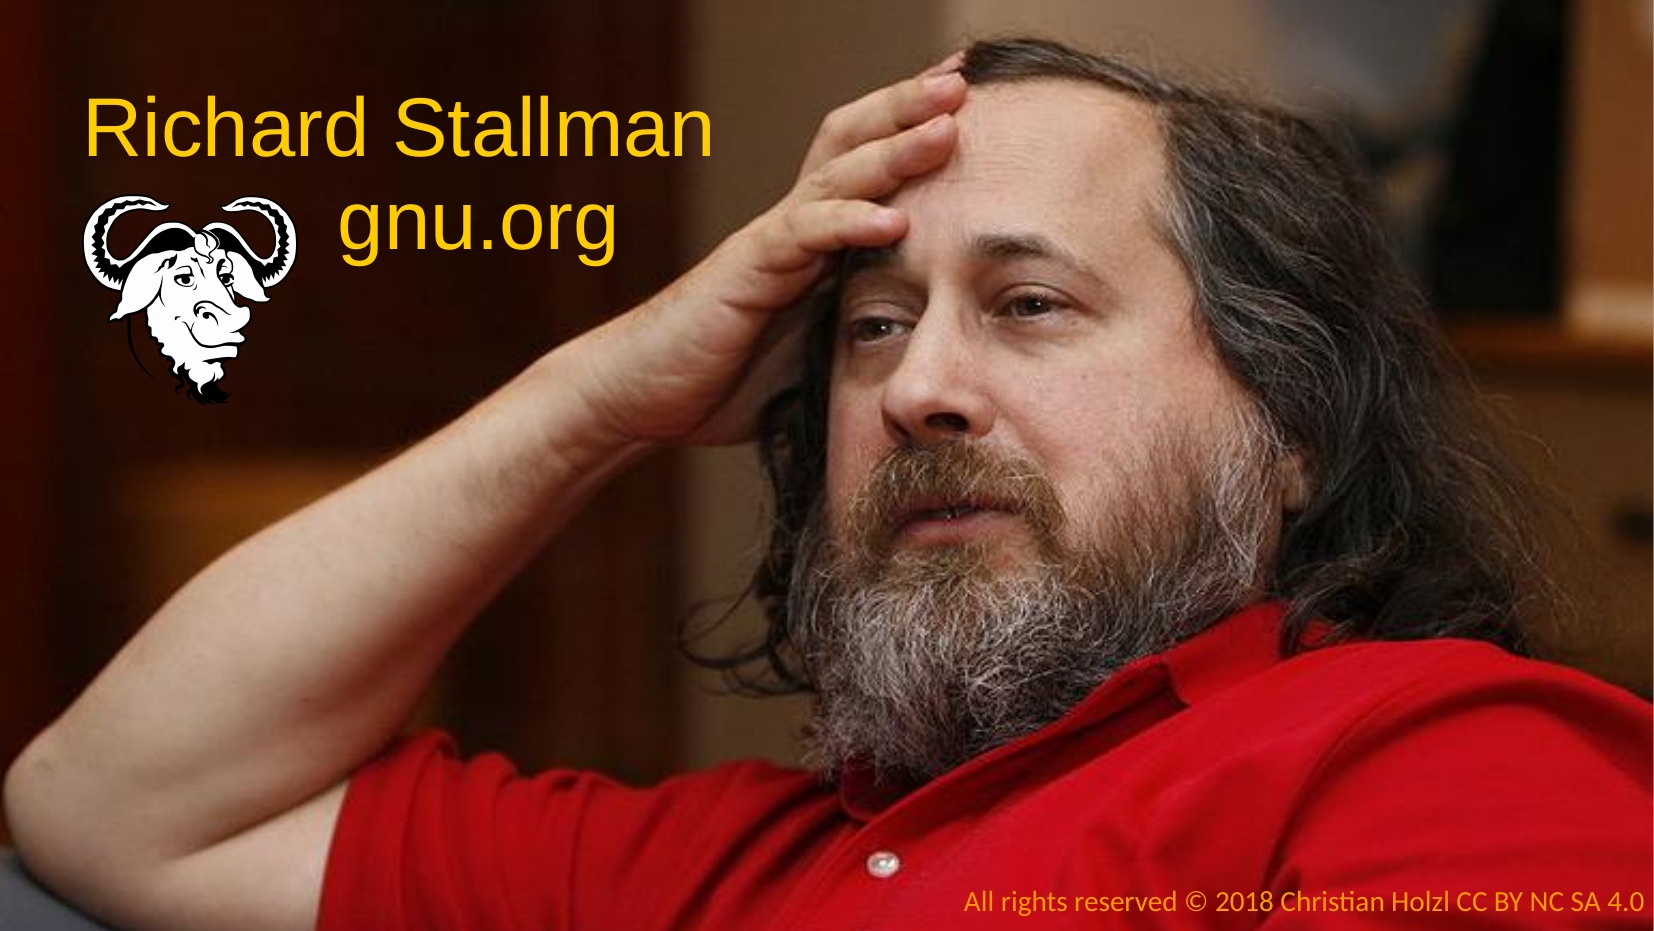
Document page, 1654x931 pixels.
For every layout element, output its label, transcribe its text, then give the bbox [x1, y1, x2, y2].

text_box All rights reserved © 2018 Christian Holzl CC BY NC SA 4.0 [945, 885, 1645, 924]
title Richard Stallman gnu.org [82, 34, 1571, 316]
picture [0, 0, 1654, 931]
